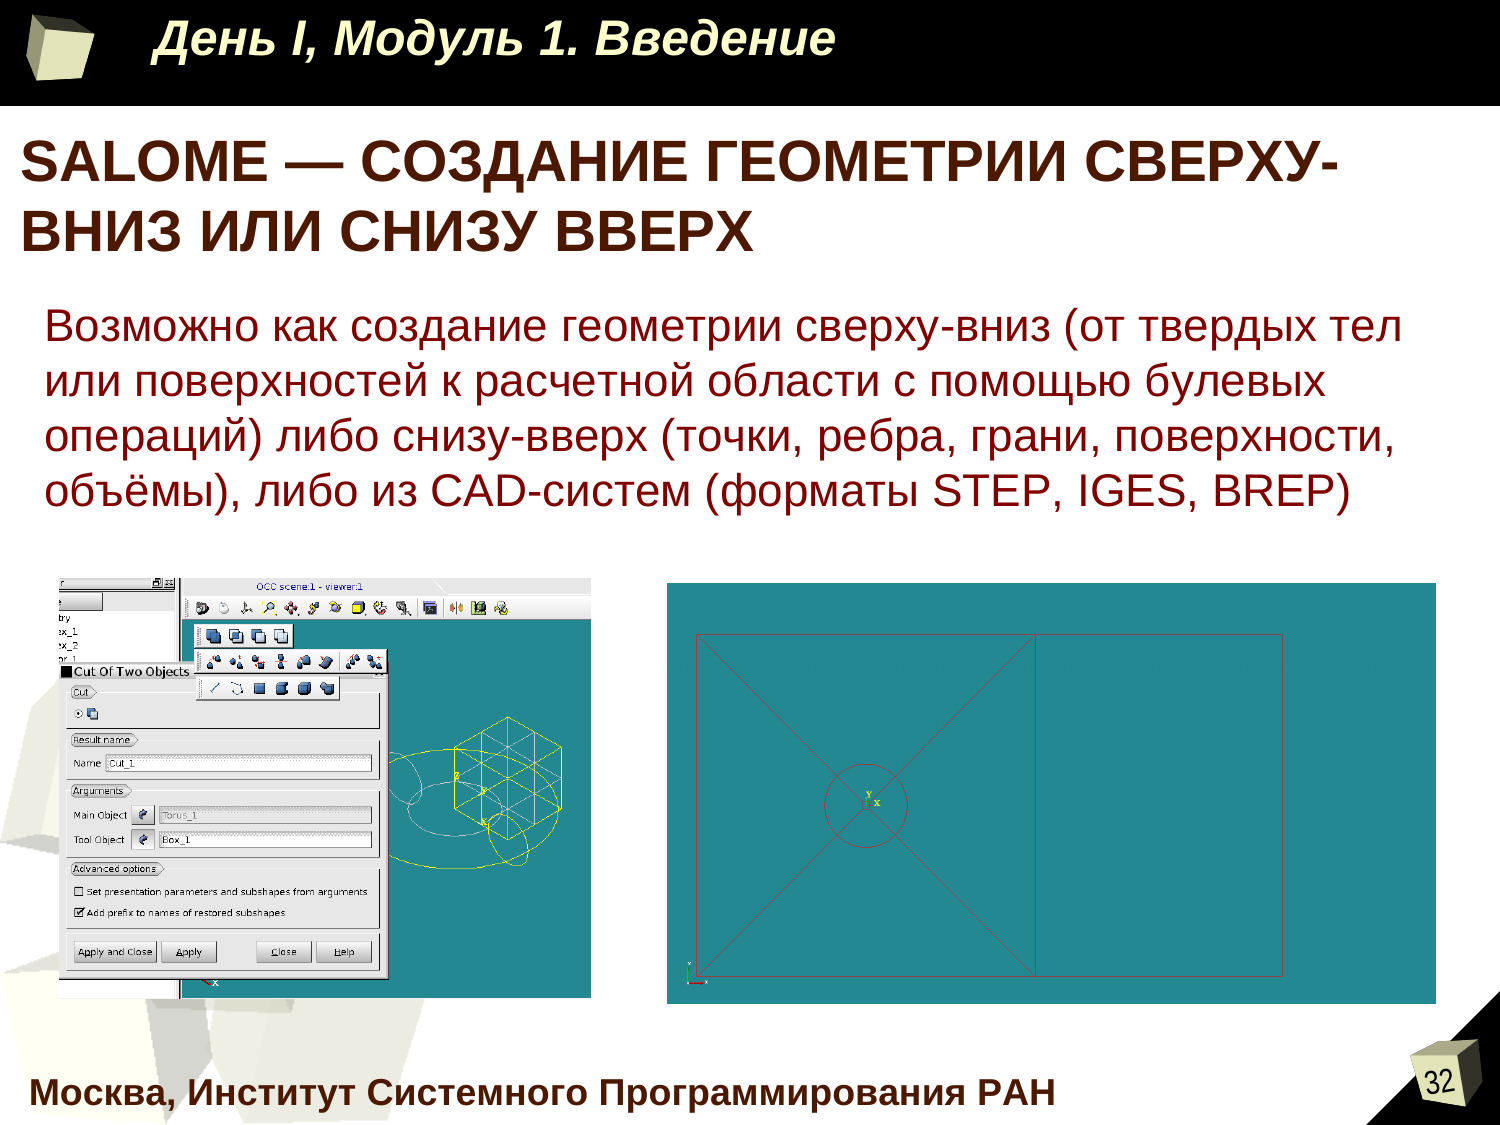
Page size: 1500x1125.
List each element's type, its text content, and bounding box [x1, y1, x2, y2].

text_box SALOME — СОЗДАНИЕ ГЕОМЕТРИИ СВЕРХУ-ВНИЗ ИЛИ СНИЗУ ВВЕРХ [5, 115, 1500, 271]
text_box Возможно как создание геометрии сверху-вниз (от твердых тел или поверхностей к расчетной области с помощью булевых операций) либо снизу-вверх (точки, ребра, грани, поверхности, объёмы), либо из CAD-систем (форматы STEP, IGES, BREP) [29, 288, 1477, 523]
picture [667, 583, 1436, 1004]
picture [423, 1088, 433, 1102]
picture [0, 578, 591, 1125]
